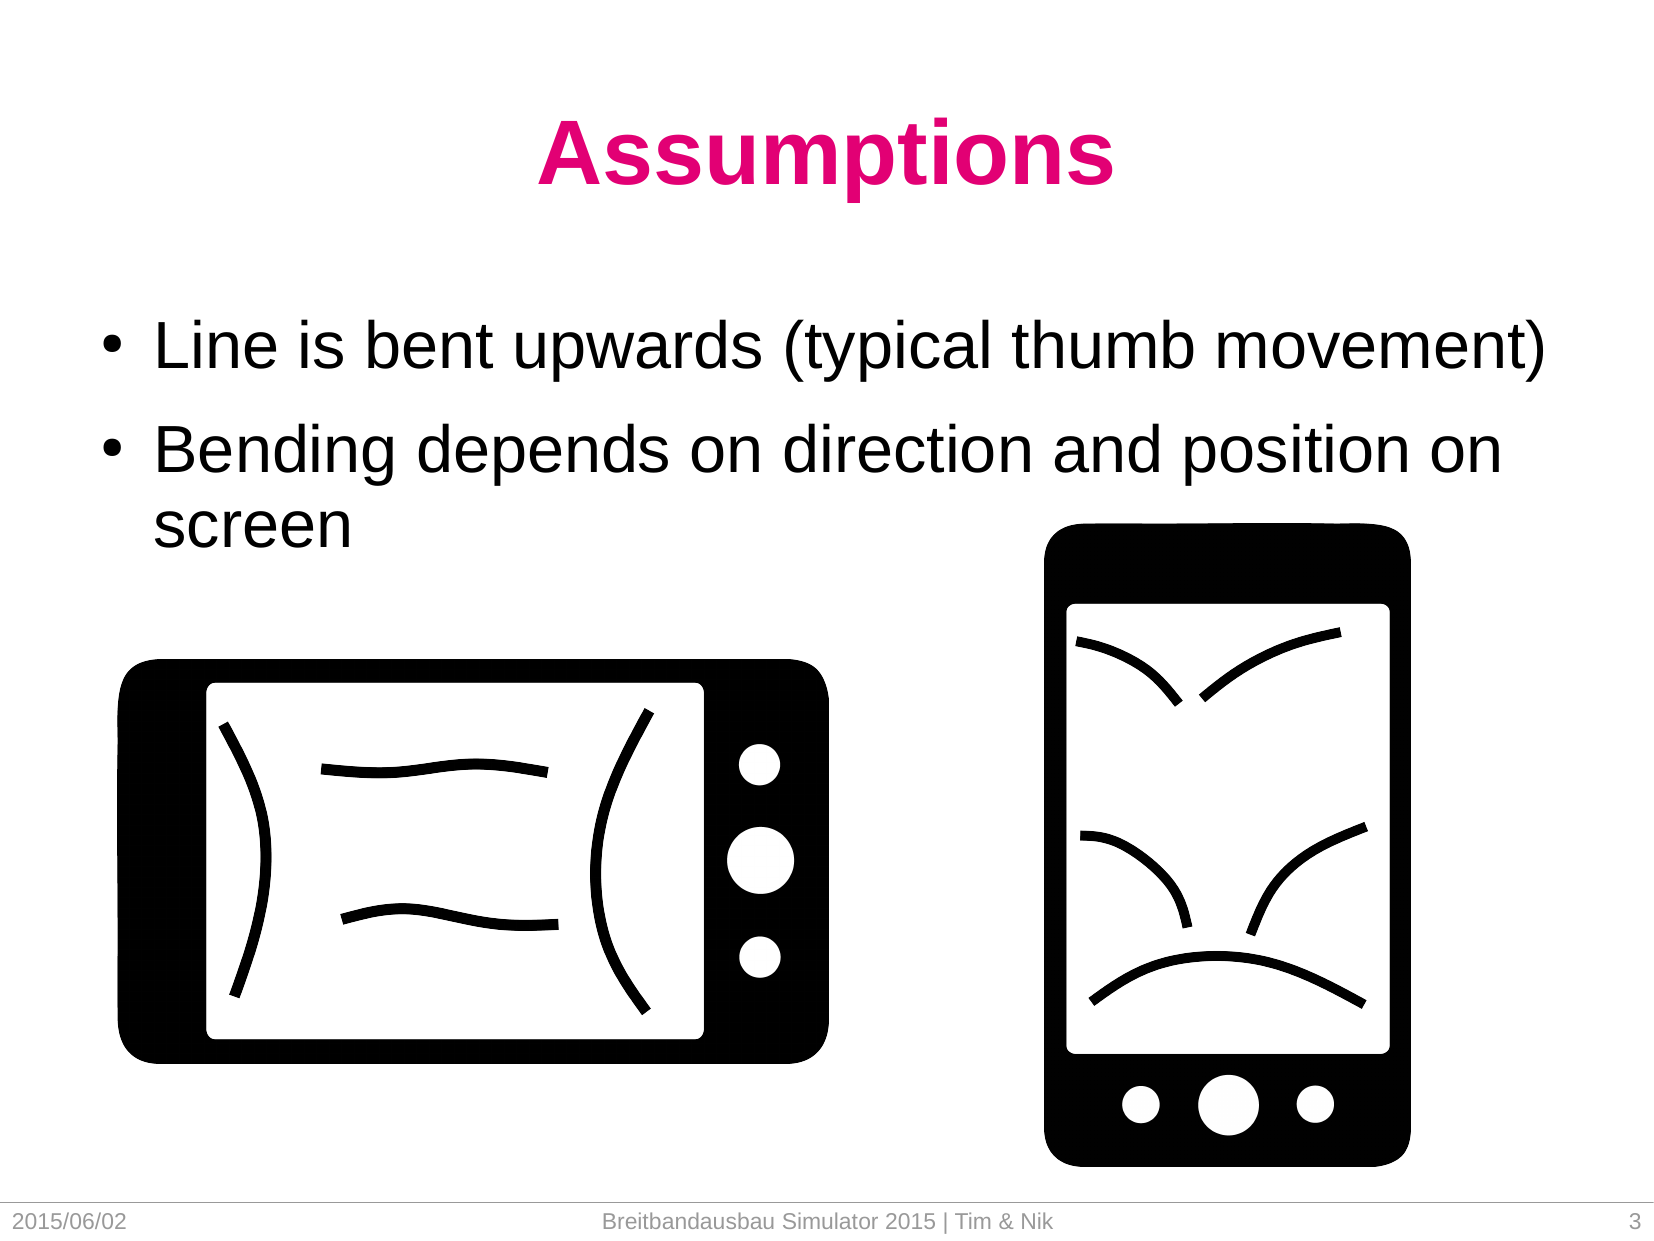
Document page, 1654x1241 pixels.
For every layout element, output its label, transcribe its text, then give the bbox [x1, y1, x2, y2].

title Assumptions [82, 49, 1571, 257]
list Line is bent upwards (typical thumb movement) Bending depends on direction and position on screen [82, 307, 1571, 1156]
picture [117, 659, 829, 1064]
picture [1044, 523, 1411, 1167]
